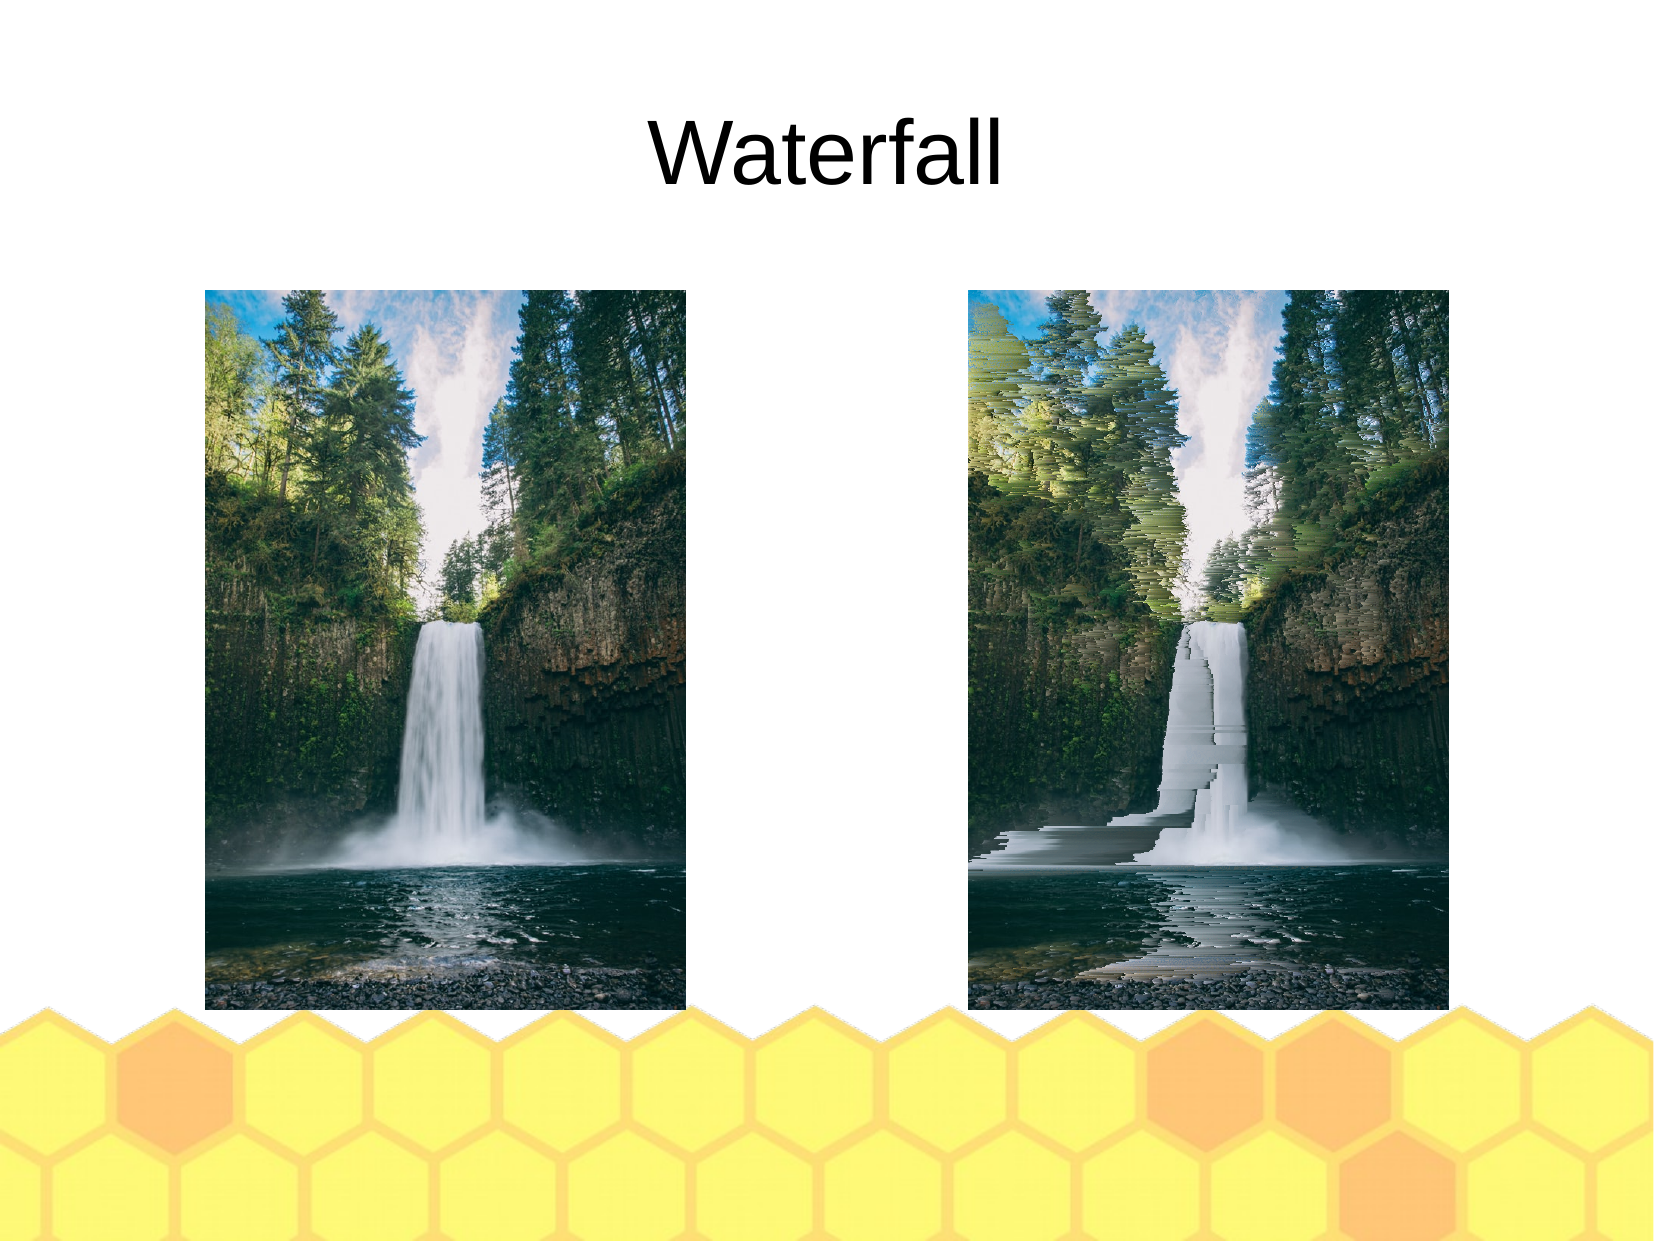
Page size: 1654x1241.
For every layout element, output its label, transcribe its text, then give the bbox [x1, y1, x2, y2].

picture [0, 290, 1654, 1241]
title Waterfall [82, 49, 1571, 257]
